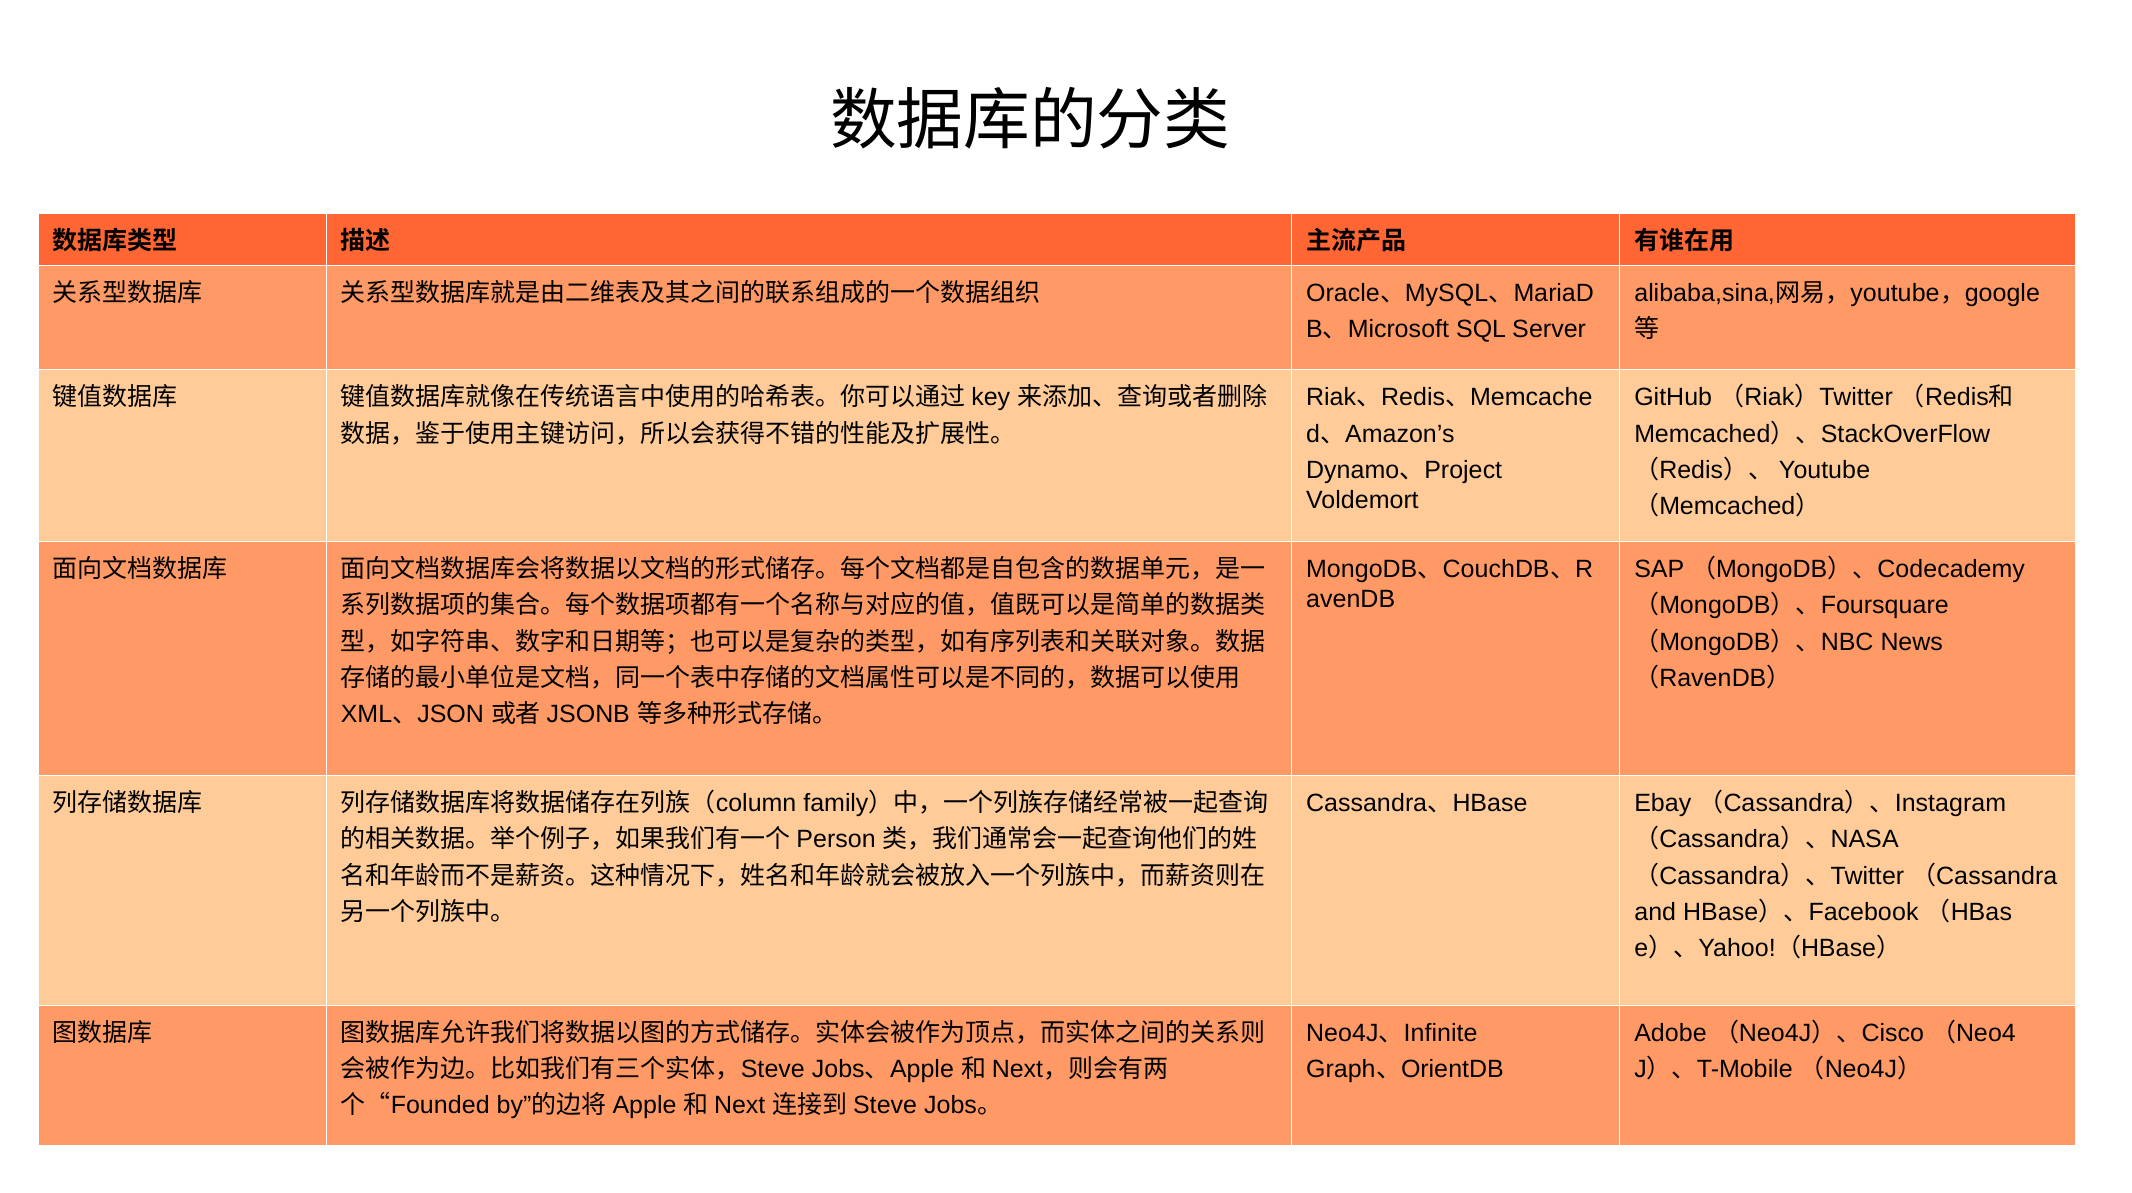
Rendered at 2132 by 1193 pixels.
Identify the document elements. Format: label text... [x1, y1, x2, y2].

table_cell 面向文档数据库 [39, 542, 326, 775]
table_header 描述 [327, 214, 1291, 265]
table_cell 图数据库 [39, 1006, 326, 1145]
text_box 数据库的分类 [829, 47, 1538, 182]
table_cell Ebay （Cassandra）、Instagram （Cassandra）、NASA （Cassandra）、Twitter （Cassandra and HBase）、Facebook （HBase）、Yahoo!（HBase） [1620, 776, 2075, 1005]
table_cell Riak、Redis、Memcached、Amazon’s Dynamo、Project Voldemort [1292, 370, 1619, 541]
table_cell 列存储数据库 [39, 776, 326, 1005]
table_cell MongoDB、CouchDB、RavenDB [1292, 542, 1619, 775]
table_cell 关系型数据库就是由二维表及其之间的联系组成的一个数据组织 [327, 266, 1291, 369]
table_cell Neo4J、Infinite Graph、OrientDB [1292, 1006, 1619, 1145]
picture [0, 0, 2132, 1193]
table_cell GitHub （Riak）Twitter （Redis和Memcached）、StackOverFlow （Redis）、 Youtube （Memcached） [1620, 370, 2075, 541]
table_cell Cassandra、HBase [1292, 776, 1619, 1005]
table_header 主流产品 [1292, 214, 1619, 265]
table_cell 图数据库允许我们将数据以图的方式储存。实体会被作为顶点，而实体之间的关系则会被作为边。比如我们有三个实体，Steve Jobs、Apple 和 Next，则会有两个“Founded by”的边将 Apple 和 Next 连接到 Steve Jobs。 [327, 1006, 1291, 1145]
table_cell 关系型数据库 [39, 266, 326, 369]
table_cell Adobe （Neo4J）、Cisco （Neo4J）、T-Mobile （Neo4J） [1620, 1006, 2075, 1145]
table_header 有谁在用 [1620, 214, 2075, 265]
table_cell alibaba,sina,网易，youtube，google等 [1620, 266, 2075, 369]
table_cell 键值数据库 [39, 370, 326, 541]
table_cell SAP （MongoDB）、Codecademy （MongoDB）、Foursquare （MongoDB）、NBC News （RavenDB） [1620, 542, 2075, 775]
table_cell 面向文档数据库会将数据以文档的形式储存。每个文档都是自包含的数据单元，是一系列数据项的集合。每个数据项都有一个名称与对应的值，值既可以是简单的数据类型，如字符串、数字和日期等；也可以是复杂的类型，如有序列表和关联对象。数据存储的最小单位是文档，同一个表中存储的文档属性可以是不同的，数据可以使用 XML、JSON 或者 JSONB 等多种形式存储。 [327, 542, 1291, 775]
table_cell 键值数据库就像在传统语言中使用的哈希表。你可以通过 key 来添加、查询或者删除数据，鉴于使用主键访问，所以会获得不错的性能及扩展性。 [327, 370, 1291, 541]
table_cell 列存储数据库将数据储存在列族（column family）中，一个列族存储经常被一起查询的相关数据。举个例子，如果我们有一个 Person 类，我们通常会一起查询他们的姓名和年龄而不是薪资。这种情况下，姓名和年龄就会被放入一个列族中，而薪资则在另一个列族中。 [327, 776, 1291, 1005]
table_header 数据库类型 [39, 214, 326, 265]
table_cell Oracle、MySQL、MariaDB、Microsoft SQL Server [1292, 266, 1619, 369]
